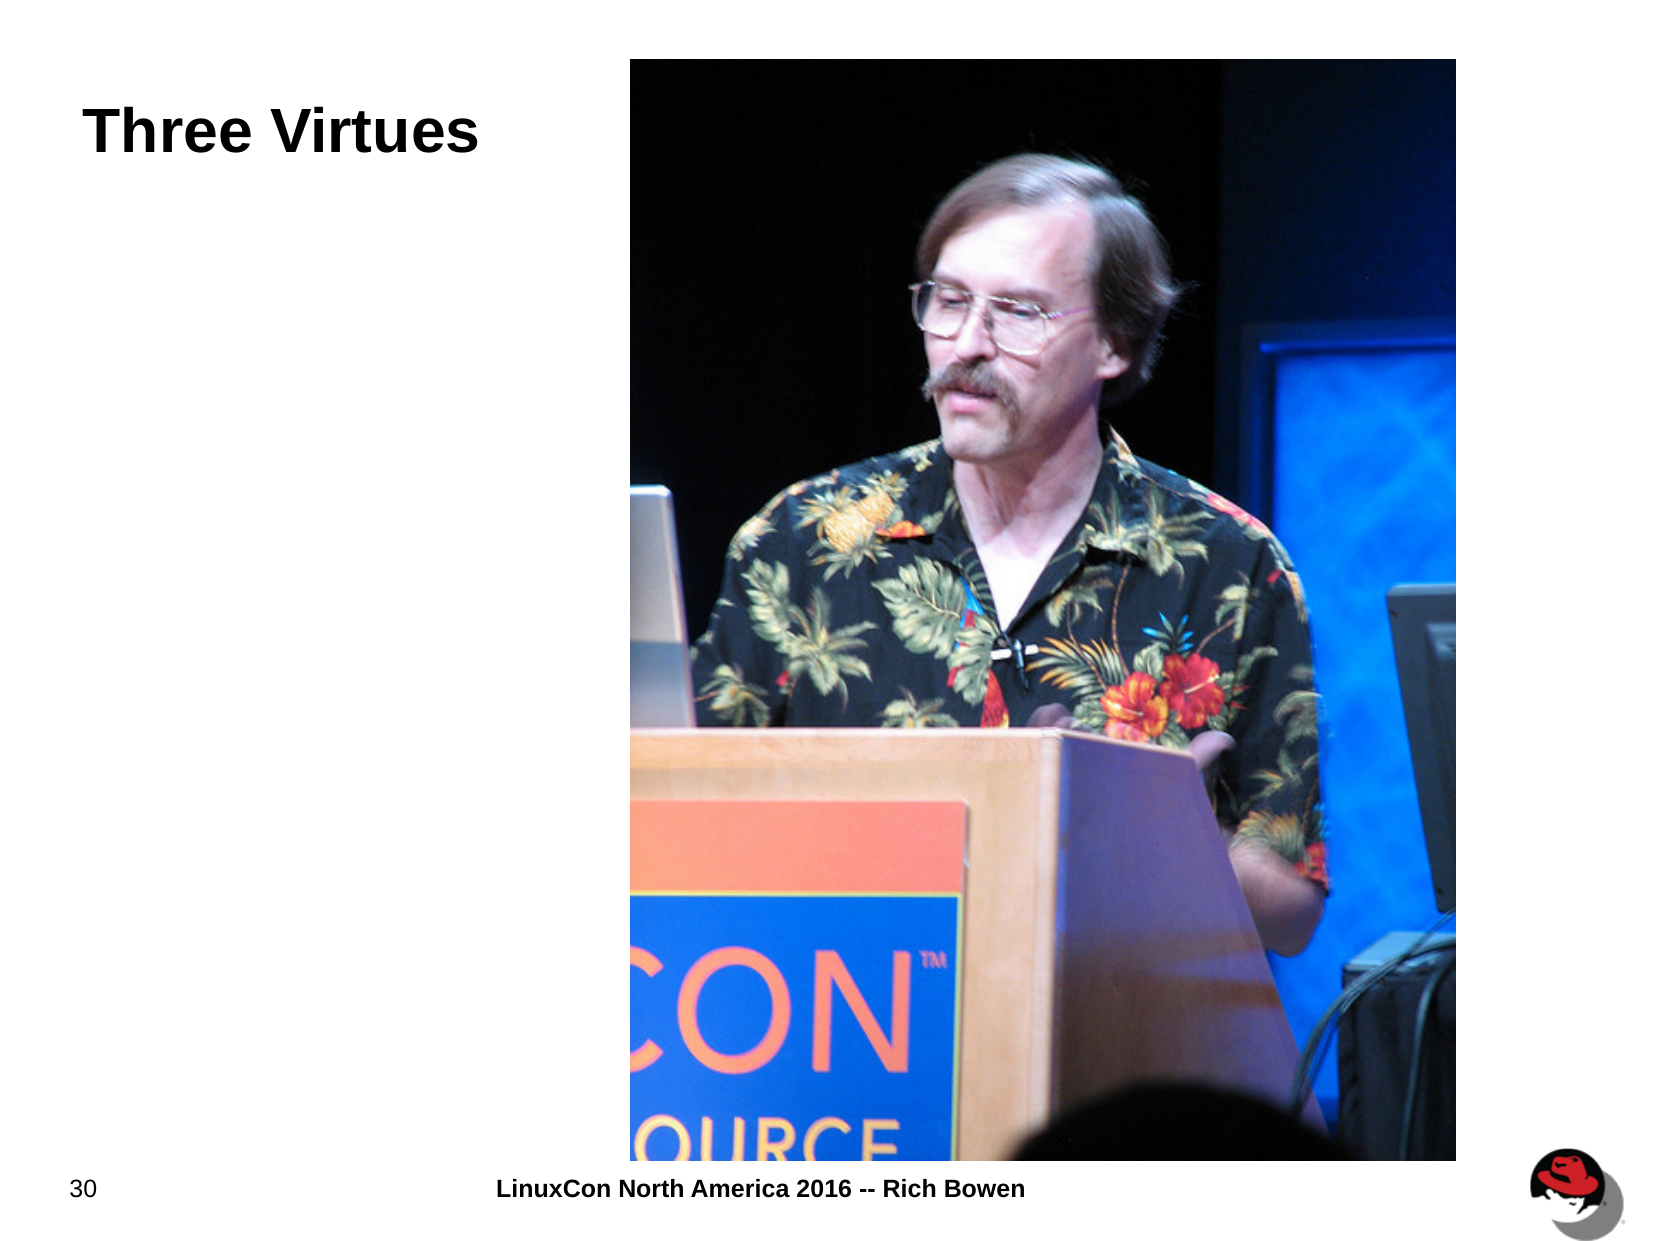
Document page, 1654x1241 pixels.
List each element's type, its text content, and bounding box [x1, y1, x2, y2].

picture [1529, 1146, 1613, 1224]
picture [630, 59, 1456, 1161]
title Three Virtues [82, 37, 1571, 226]
